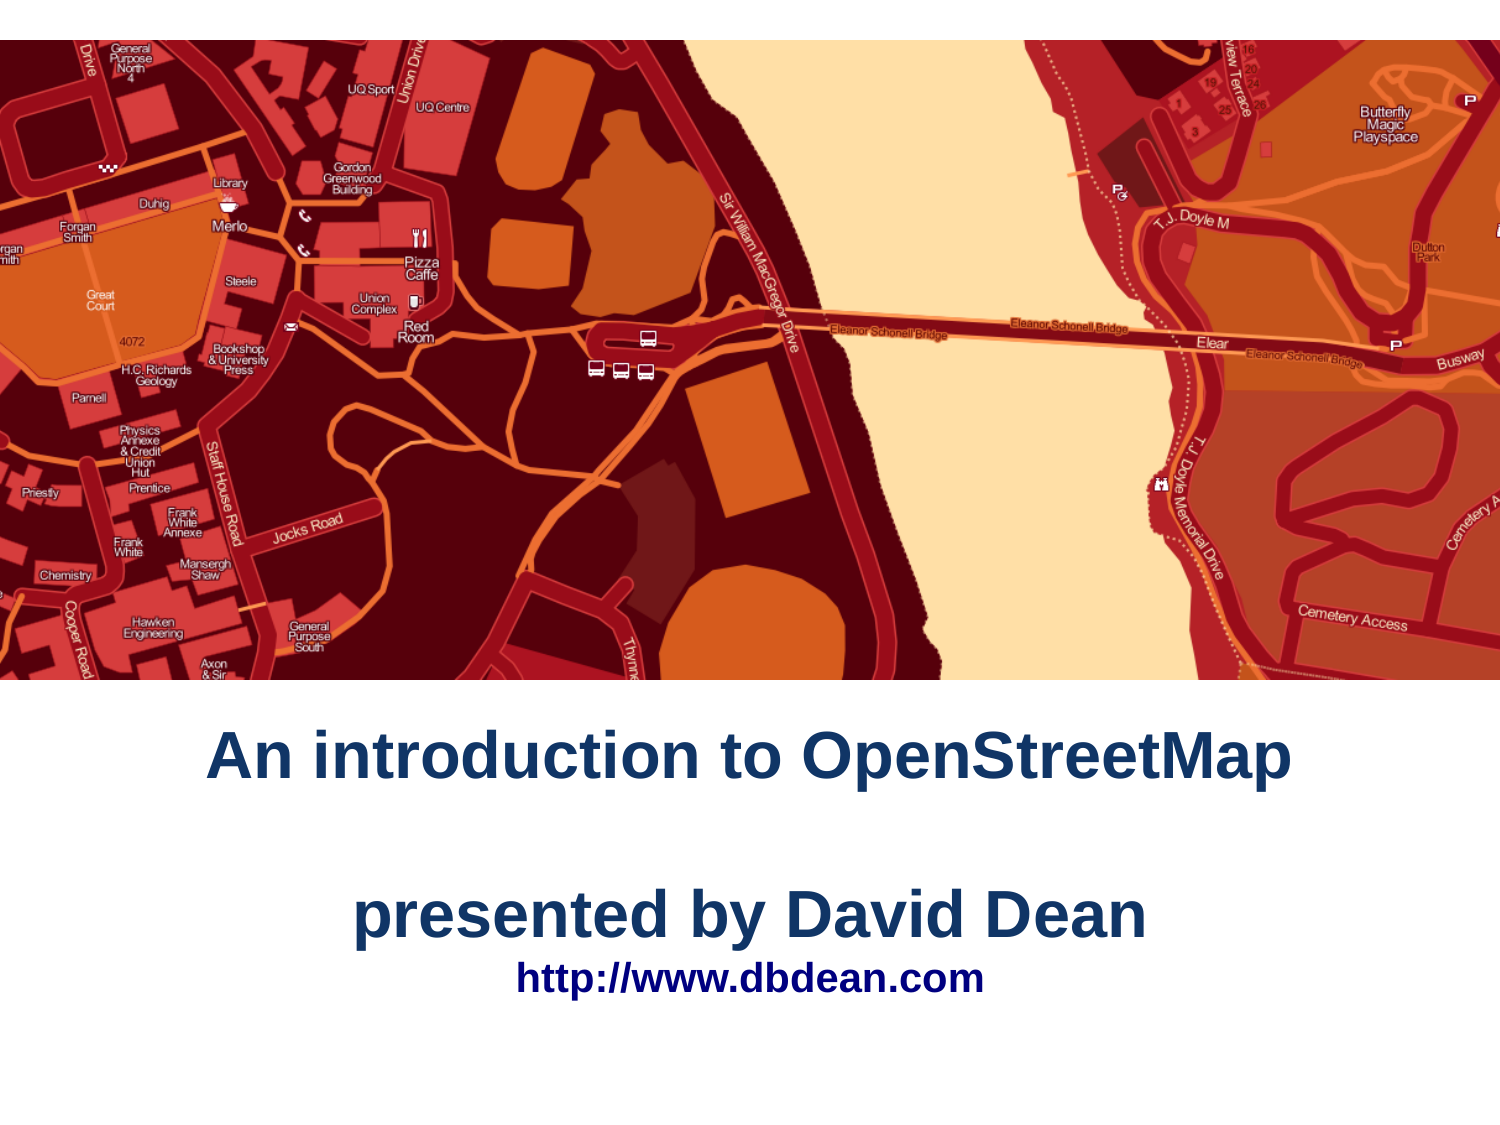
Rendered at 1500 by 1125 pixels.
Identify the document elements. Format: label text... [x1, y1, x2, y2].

picture [0, 40, 1500, 680]
title An introduction to OpenStreetMap presented by David Dean http://www.dbdean.com [112, 680, 1388, 1063]
